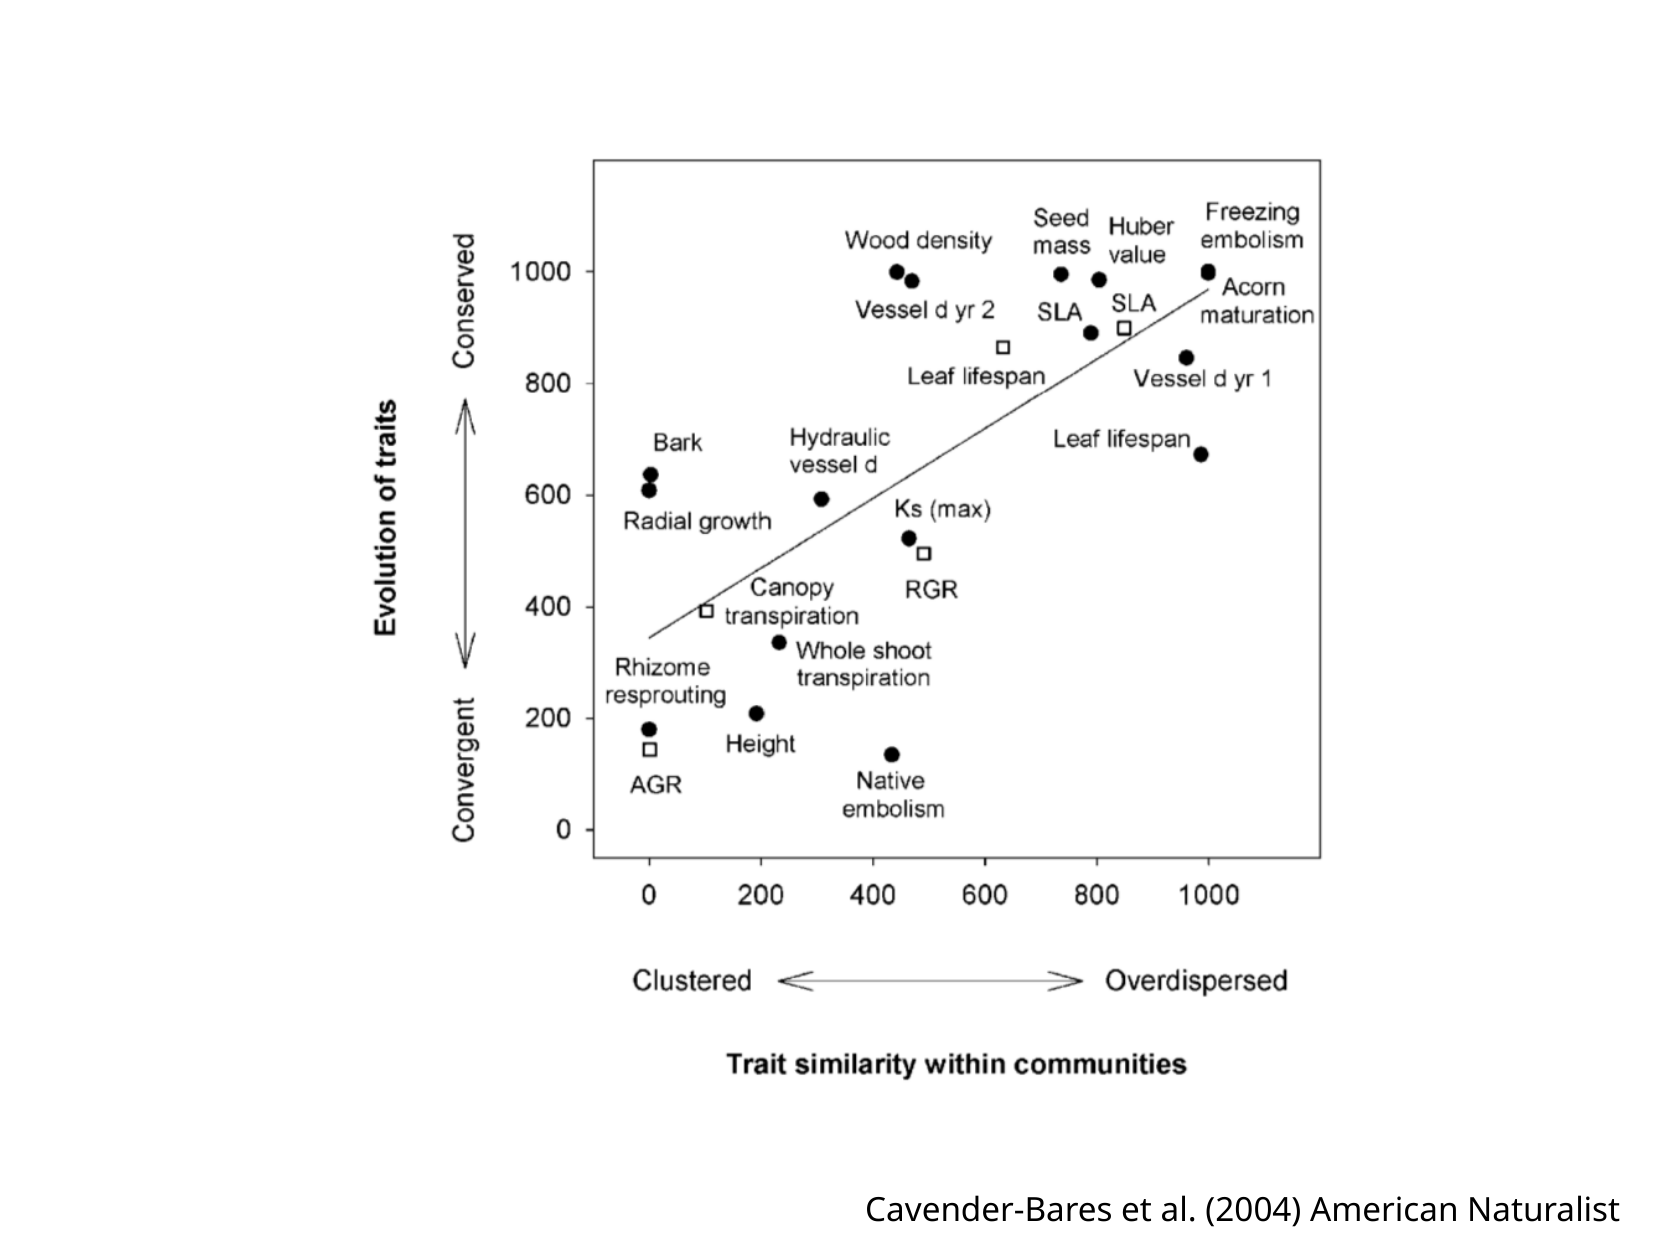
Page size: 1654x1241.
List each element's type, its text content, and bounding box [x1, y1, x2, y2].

picture [359, 131, 1336, 1086]
text_box Cavender-Bares et al. (2004) American Naturalist [850, 1178, 1654, 1241]
